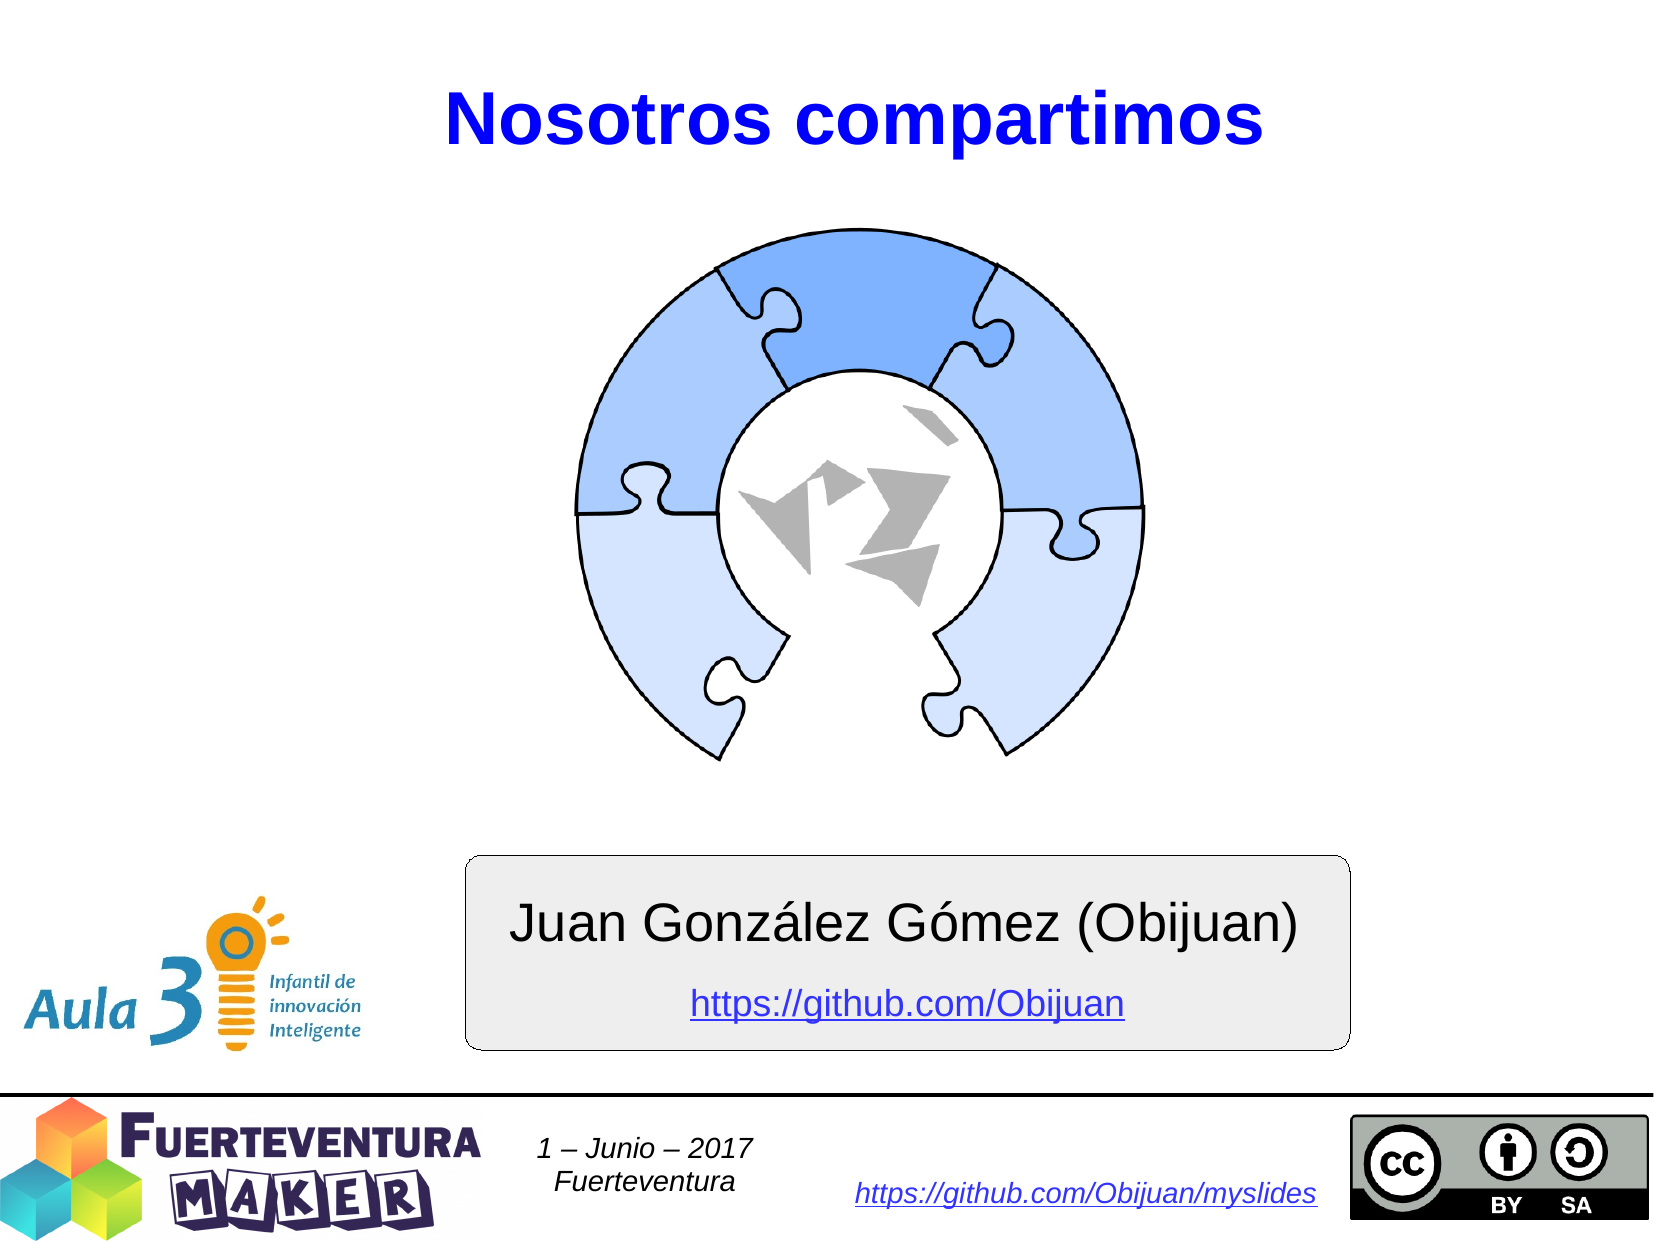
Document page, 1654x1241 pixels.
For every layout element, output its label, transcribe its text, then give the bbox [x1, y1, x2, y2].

picture [0, 1097, 481, 1241]
text_box [465, 855, 1351, 1051]
text_box 1 – Junio – 2017 Fuerteventura [481, 1125, 826, 1239]
picture [15, 888, 369, 1066]
text_box Juan González Gómez (Obijuan) [495, 885, 1336, 976]
title Nosotros compartimos [255, 15, 1456, 223]
picture [568, 223, 1156, 778]
text_box https://github.com/Obijuan/myslides [840, 1170, 1366, 1227]
picture [1350, 1103, 1649, 1231]
text_box https://github.com/Obijuan [675, 975, 1141, 1032]
